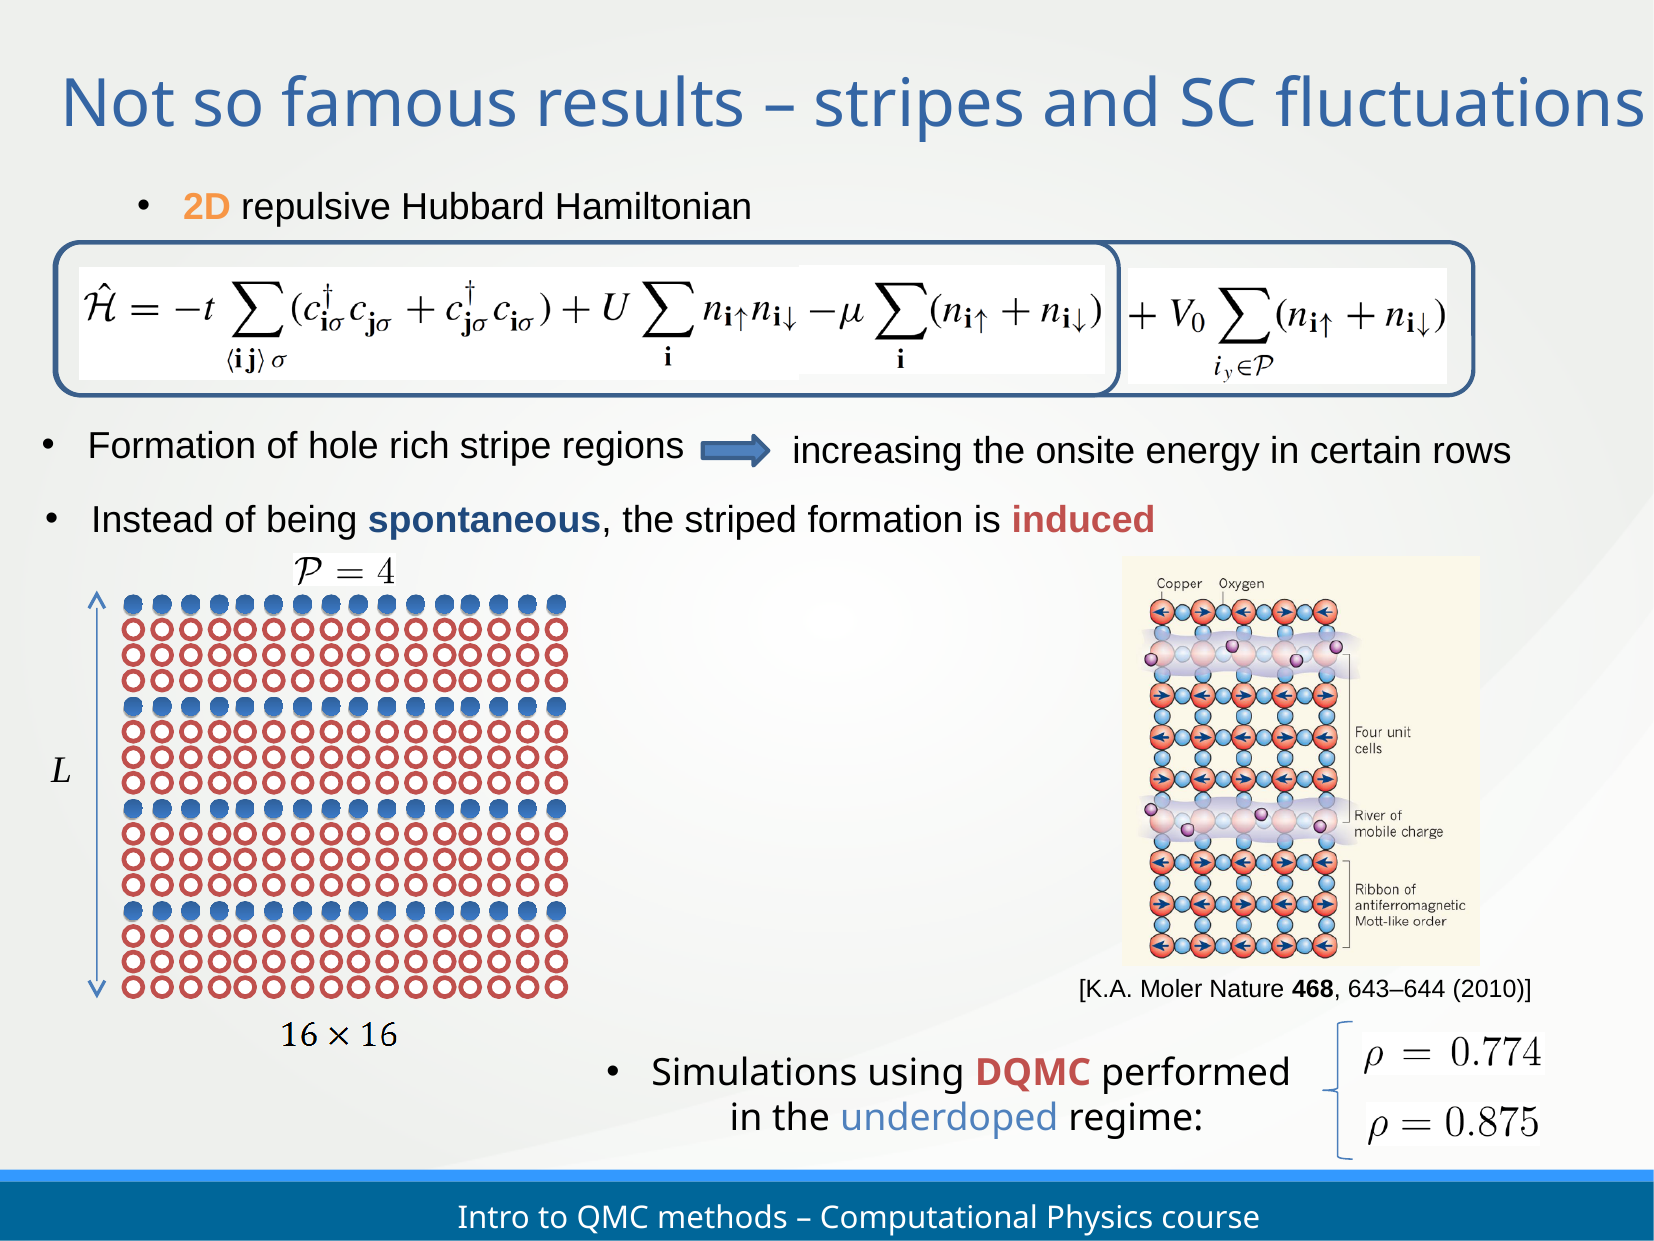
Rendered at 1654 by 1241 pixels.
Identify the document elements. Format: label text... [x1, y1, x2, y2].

text_box [210, 926, 230, 946]
text_box [321, 926, 341, 946]
text_box [435, 619, 455, 640]
text_box [348, 824, 369, 844]
text_box [377, 722, 397, 742]
text_box [321, 952, 341, 972]
text_box [406, 798, 426, 818]
text_box [123, 926, 143, 946]
text_box [293, 952, 313, 972]
text_box [435, 696, 455, 716]
text_box [123, 594, 143, 614]
text_box [321, 875, 341, 895]
text_box [489, 722, 509, 742]
text_box [293, 977, 313, 997]
text_box Formation of hole rich stripe regions [26, 413, 700, 474]
text_box [348, 977, 369, 997]
text_box [293, 747, 313, 767]
text_box [518, 900, 538, 921]
text_box [123, 824, 143, 844]
text_box [546, 773, 566, 793]
text_box [152, 747, 172, 767]
text_box [210, 747, 230, 767]
text_box [435, 875, 455, 895]
text_box [123, 645, 143, 665]
text_box [377, 696, 397, 716]
text_box [518, 952, 538, 972]
text_box [181, 926, 201, 946]
text_box [235, 824, 255, 844]
text_box [377, 645, 397, 665]
text_box [181, 747, 201, 767]
text_box [152, 696, 172, 716]
text_box [264, 645, 284, 665]
text_box [123, 722, 143, 742]
text_box [235, 747, 255, 767]
text_box [181, 594, 201, 614]
text_box [348, 722, 369, 742]
text_box [321, 824, 341, 844]
text_box [235, 619, 255, 640]
text_box [435, 926, 455, 946]
text_box [152, 671, 172, 691]
text_box [435, 900, 455, 921]
text_box [235, 773, 255, 793]
text_box [210, 671, 230, 691]
text_box [123, 900, 143, 921]
text_box [235, 849, 255, 869]
text_box [152, 798, 172, 818]
text_box [348, 747, 369, 767]
text_box Simulations using DQMC performed in the underdoped regime: [578, 1040, 1319, 1146]
text_box [152, 722, 172, 742]
text_box [518, 671, 538, 691]
text_box [123, 619, 143, 640]
text_box [348, 849, 369, 869]
text_box [377, 798, 397, 818]
text_box [293, 849, 313, 869]
text_box [264, 722, 284, 742]
text_box [518, 619, 538, 640]
text_box [123, 875, 143, 895]
text_box [460, 619, 480, 640]
text_box [264, 747, 284, 767]
text_box [406, 849, 426, 869]
text_box [435, 824, 455, 844]
text_box [460, 696, 480, 716]
text_box [546, 900, 566, 921]
text_box [489, 594, 509, 614]
text_box [460, 722, 480, 742]
text_box [546, 696, 566, 716]
text_box [210, 849, 230, 869]
text_box [293, 696, 313, 716]
text_box [460, 747, 480, 767]
text_box [460, 798, 480, 818]
text_box [264, 696, 284, 716]
text_box [235, 798, 255, 818]
text_box [518, 594, 538, 614]
text_box [235, 722, 255, 742]
text_box [460, 900, 480, 921]
text_box [348, 875, 369, 895]
text_box [406, 594, 426, 614]
text_box [489, 773, 509, 793]
text_box [264, 926, 284, 946]
text_box [406, 900, 426, 921]
text_box [489, 645, 509, 665]
text_box [348, 645, 369, 665]
text_box [546, 645, 566, 665]
text_box Instead of being spontaneous, the striped formation is induced [30, 487, 1171, 548]
text_box [518, 773, 538, 793]
text_box [435, 747, 455, 767]
text_box [518, 849, 538, 869]
text_box [264, 671, 284, 691]
text_box [406, 619, 426, 640]
text_box [181, 875, 201, 895]
text_box [235, 671, 255, 691]
text_box [181, 824, 201, 844]
text_box increasing the onsite energy in certain rows [777, 418, 1538, 479]
text_box [321, 645, 341, 665]
text_box [181, 619, 201, 640]
text_box [435, 671, 455, 691]
text_box [546, 722, 566, 742]
text_box [489, 926, 509, 946]
text_box [264, 798, 284, 818]
text_box [377, 977, 397, 997]
text_box [489, 671, 509, 691]
text_box [293, 645, 313, 665]
text_box [152, 926, 172, 946]
text_box [152, 977, 172, 997]
text_box [489, 952, 509, 972]
text_box [181, 900, 201, 921]
text_box [348, 619, 369, 640]
text_box [518, 798, 538, 818]
text_box [264, 824, 284, 844]
text_box [377, 619, 397, 640]
text_box [264, 900, 284, 921]
text_box [377, 773, 397, 793]
text_box [210, 722, 230, 742]
text_box [321, 619, 341, 640]
text_box [377, 849, 397, 869]
text_box [210, 645, 230, 665]
text_box [489, 747, 509, 767]
text_box [K.A. Moler Nature 468, 643–644 (2010)] [1064, 965, 1548, 1010]
text_box [406, 952, 426, 972]
text_box [702, 435, 769, 466]
text_box [321, 977, 341, 997]
text_box [210, 824, 230, 844]
text_box [152, 594, 172, 614]
picture [0, 0, 1654, 1169]
text_box [321, 696, 341, 716]
text_box [489, 977, 509, 997]
text_box [518, 875, 538, 895]
text_box [460, 926, 480, 946]
text_box [435, 977, 455, 997]
text_box [210, 900, 230, 921]
text_box [181, 773, 201, 793]
text_box [348, 900, 369, 921]
text_box [460, 824, 480, 844]
text_box [123, 977, 143, 997]
text_box [181, 798, 201, 818]
text_box [293, 619, 313, 640]
text_box [435, 594, 455, 614]
text_box [406, 824, 426, 844]
text_box [348, 696, 369, 716]
text_box [406, 926, 426, 946]
text_box [123, 696, 143, 716]
text_box L [36, 737, 87, 798]
text_box [181, 671, 201, 691]
text_box [152, 824, 172, 844]
text_box [54, 242, 1474, 396]
text_box [546, 671, 566, 691]
text_box [348, 798, 369, 818]
text_box [293, 798, 313, 818]
text_box [321, 722, 341, 742]
text_box [321, 798, 341, 818]
text_box [181, 645, 201, 665]
text_box [377, 952, 397, 972]
text_box [152, 952, 172, 972]
text_box [321, 900, 341, 921]
text_box [406, 875, 426, 895]
text_box [152, 773, 172, 793]
text_box [348, 594, 369, 614]
text_box [518, 977, 538, 997]
text_box [546, 824, 566, 844]
text_box [348, 773, 369, 793]
text_box [377, 900, 397, 921]
text_box [293, 671, 313, 691]
text_box [406, 977, 426, 997]
text_box [181, 952, 201, 972]
text_box [235, 645, 255, 665]
text_box [321, 671, 341, 691]
text_box [264, 977, 284, 997]
text_box [210, 977, 230, 997]
text_box [546, 977, 566, 997]
text_box [235, 875, 255, 895]
text_box [264, 619, 284, 640]
text_box [518, 926, 538, 946]
text_box [181, 849, 201, 869]
text_box [489, 824, 509, 844]
text_box [123, 849, 143, 869]
text_box [123, 747, 143, 767]
text_box [435, 849, 455, 869]
text_box [518, 747, 538, 767]
text_box [435, 645, 455, 665]
text_box [264, 773, 284, 793]
text_box [546, 798, 566, 818]
text_box [518, 645, 538, 665]
text_box [210, 619, 230, 640]
text_box [377, 824, 397, 844]
text_box [460, 849, 480, 869]
text_box [377, 594, 397, 614]
text_box [377, 926, 397, 946]
text_box [489, 798, 509, 818]
text_box [435, 773, 455, 793]
text_box [210, 696, 230, 716]
text_box [321, 849, 341, 869]
text_box [377, 747, 397, 767]
text_box [235, 594, 255, 614]
text_box [321, 773, 341, 793]
text_box [348, 671, 369, 691]
text_box [264, 849, 284, 869]
text_box [235, 696, 255, 716]
text_box [518, 722, 538, 742]
text_box [406, 722, 426, 742]
text_box [321, 594, 341, 614]
text_box [181, 977, 201, 997]
text_box [460, 671, 480, 691]
text_box [348, 952, 369, 972]
text_box [460, 875, 480, 895]
text_box [293, 594, 313, 614]
text_box [210, 952, 230, 972]
text_box [377, 875, 397, 895]
text_box [123, 671, 143, 691]
text_box [293, 824, 313, 844]
text_box [435, 952, 455, 972]
text_box [152, 875, 172, 895]
text_box [406, 696, 426, 716]
text_box [546, 849, 566, 869]
text_box [181, 696, 201, 716]
text_box [460, 952, 480, 972]
text_box [235, 952, 255, 972]
text_box Not so famous results – stripes and SC fluctuations [9, 47, 1607, 189]
text_box [460, 594, 480, 614]
text_box [293, 875, 313, 895]
text_box [406, 747, 426, 767]
text_box [210, 773, 230, 793]
text_box [489, 849, 509, 869]
text_box 2D repulsive Hubbard Hamiltonian [122, 174, 768, 235]
text_box [489, 875, 509, 895]
text_box [435, 798, 455, 818]
text_box [546, 594, 566, 614]
text_box [406, 671, 426, 691]
text_box [235, 977, 255, 997]
text_box [546, 875, 566, 895]
text_box [264, 594, 284, 614]
text_box [406, 773, 426, 793]
text_box [406, 645, 426, 665]
text_box [152, 900, 172, 921]
text_box [152, 619, 172, 640]
text_box [460, 977, 480, 997]
text_box [293, 722, 313, 742]
text_box [546, 926, 566, 946]
text_box [181, 722, 201, 742]
text_box [518, 824, 538, 844]
text_box [489, 900, 509, 921]
text_box [489, 619, 509, 640]
text_box [293, 773, 313, 793]
text_box [321, 747, 341, 767]
text_box [235, 900, 255, 921]
text_box [546, 619, 566, 640]
text_box [152, 849, 172, 869]
text_box [377, 671, 397, 691]
text_box [518, 696, 538, 716]
text_box [264, 952, 284, 972]
text_box [348, 926, 369, 946]
text_box [123, 952, 143, 972]
text_box [210, 594, 230, 614]
text_box [460, 645, 480, 665]
text_box [460, 773, 480, 793]
text_box [546, 747, 566, 767]
text_box [489, 696, 509, 716]
text_box [210, 875, 230, 895]
text_box [152, 645, 172, 665]
text_box [293, 900, 313, 921]
text_box [210, 798, 230, 818]
text_box [235, 926, 255, 946]
text_box [546, 952, 566, 972]
text_box [293, 926, 313, 946]
text_box [435, 722, 455, 742]
text_box [123, 798, 143, 818]
text_box [264, 875, 284, 895]
text_box [123, 773, 143, 793]
